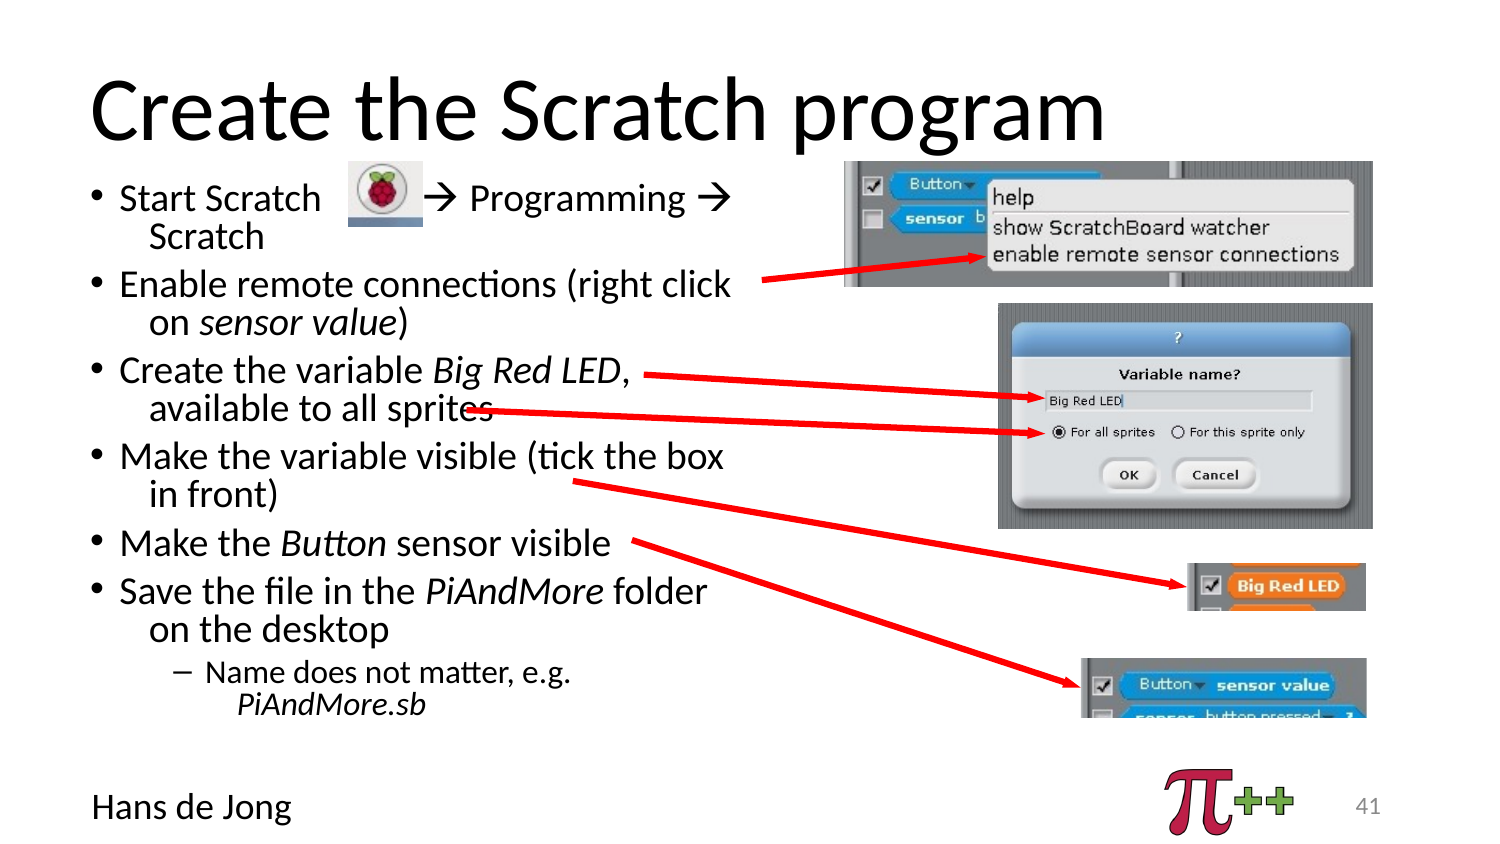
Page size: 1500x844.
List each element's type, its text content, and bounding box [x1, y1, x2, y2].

picture [348, 161, 423, 227]
picture [844, 161, 1373, 288]
picture [1187, 563, 1366, 611]
text_box 41 [1340, 782, 1426, 827]
title Create the Scratch program [75, 33, 1426, 175]
picture [998, 303, 1373, 529]
picture [1080, 658, 1367, 718]
list Start Scratch  Programming  Scratch Enable remote connections (right click on sensor value) Create the variable Big Red LED, available to all sprites Make the variable visible (tick the box in front) Make the Button sensor visible Save the file in the PiAndMore folder on the desktop Name does not matter, e.g. PiAndMore.sb [75, 173, 751, 754]
picture [1135, 714, 1195, 718]
picture [1347, 710, 1353, 718]
